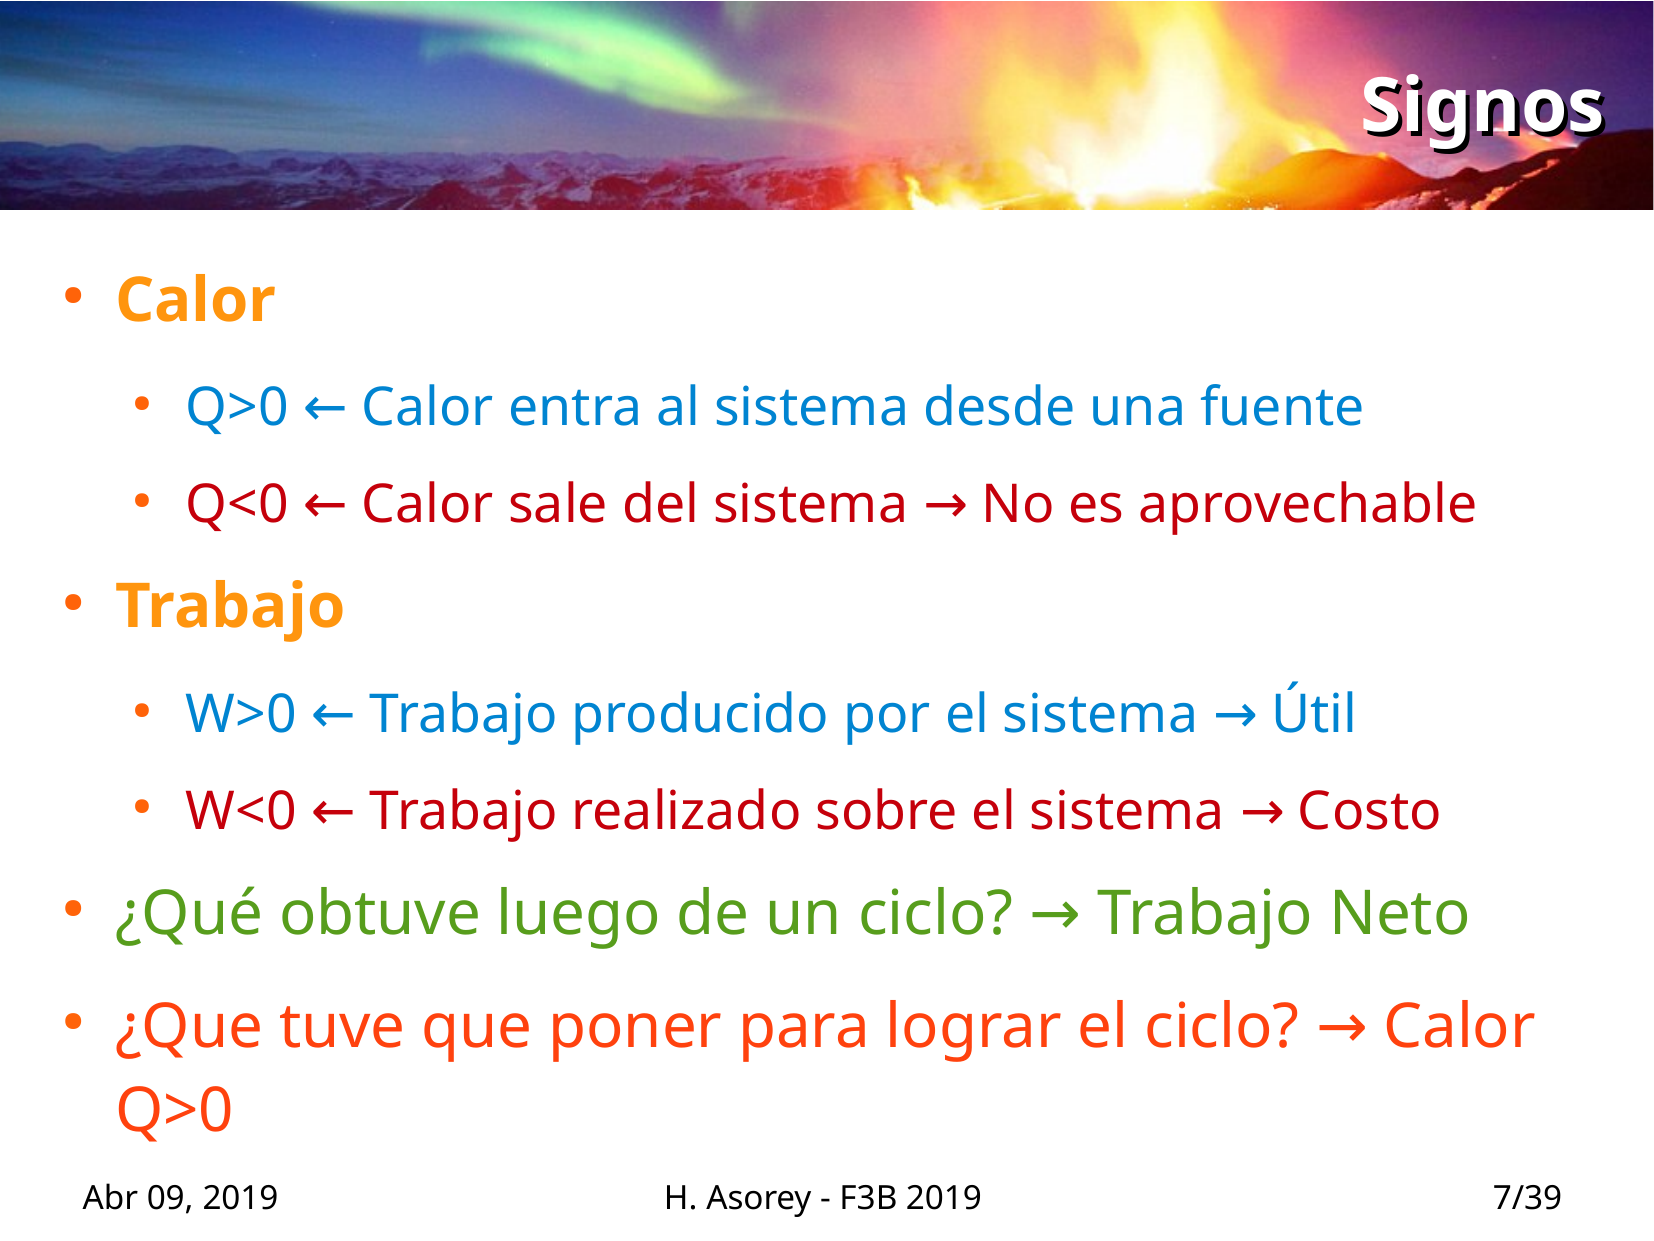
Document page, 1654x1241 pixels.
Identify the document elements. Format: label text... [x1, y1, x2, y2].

picture [0, 1, 1654, 210]
title Signos [45, 15, 1606, 191]
list Calor Q>0 ← Calor entra al sistema desde una fuente Q<0 ← Calor sale del sistema → No es aprovechable Trabajo W>0 ← Trabajo producido por el sistema → Útil W<0 ← Trabajo realizado sobre el sistema → Costo ¿Qué obtuve luego de un ciclo? → Trabajo Neto ¿Que tuve que poner para lograr el ciclo? → Calor Q>0 [45, 255, 1606, 1156]
